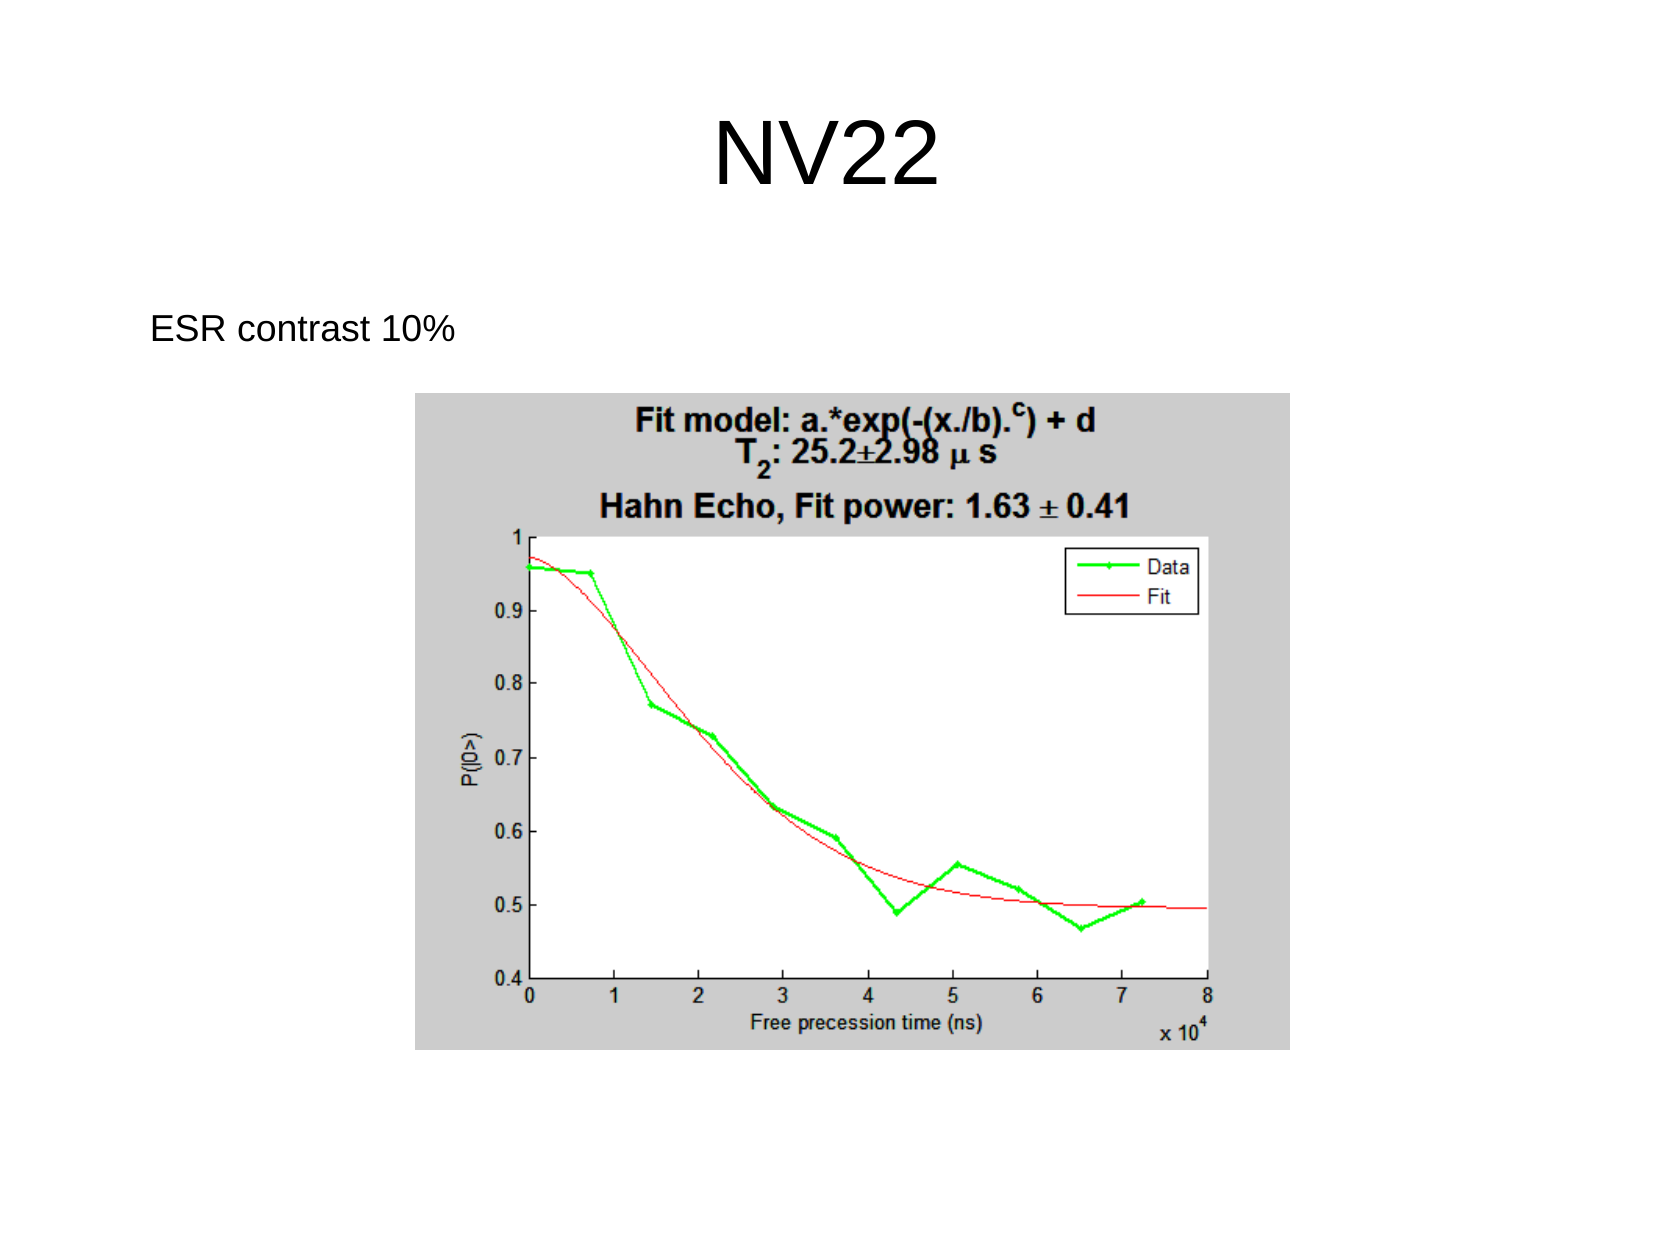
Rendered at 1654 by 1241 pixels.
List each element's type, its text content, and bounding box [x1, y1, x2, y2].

title NV22 [82, 49, 1571, 257]
picture [415, 393, 1291, 1051]
text_box ESR contrast 10% [135, 300, 471, 357]
